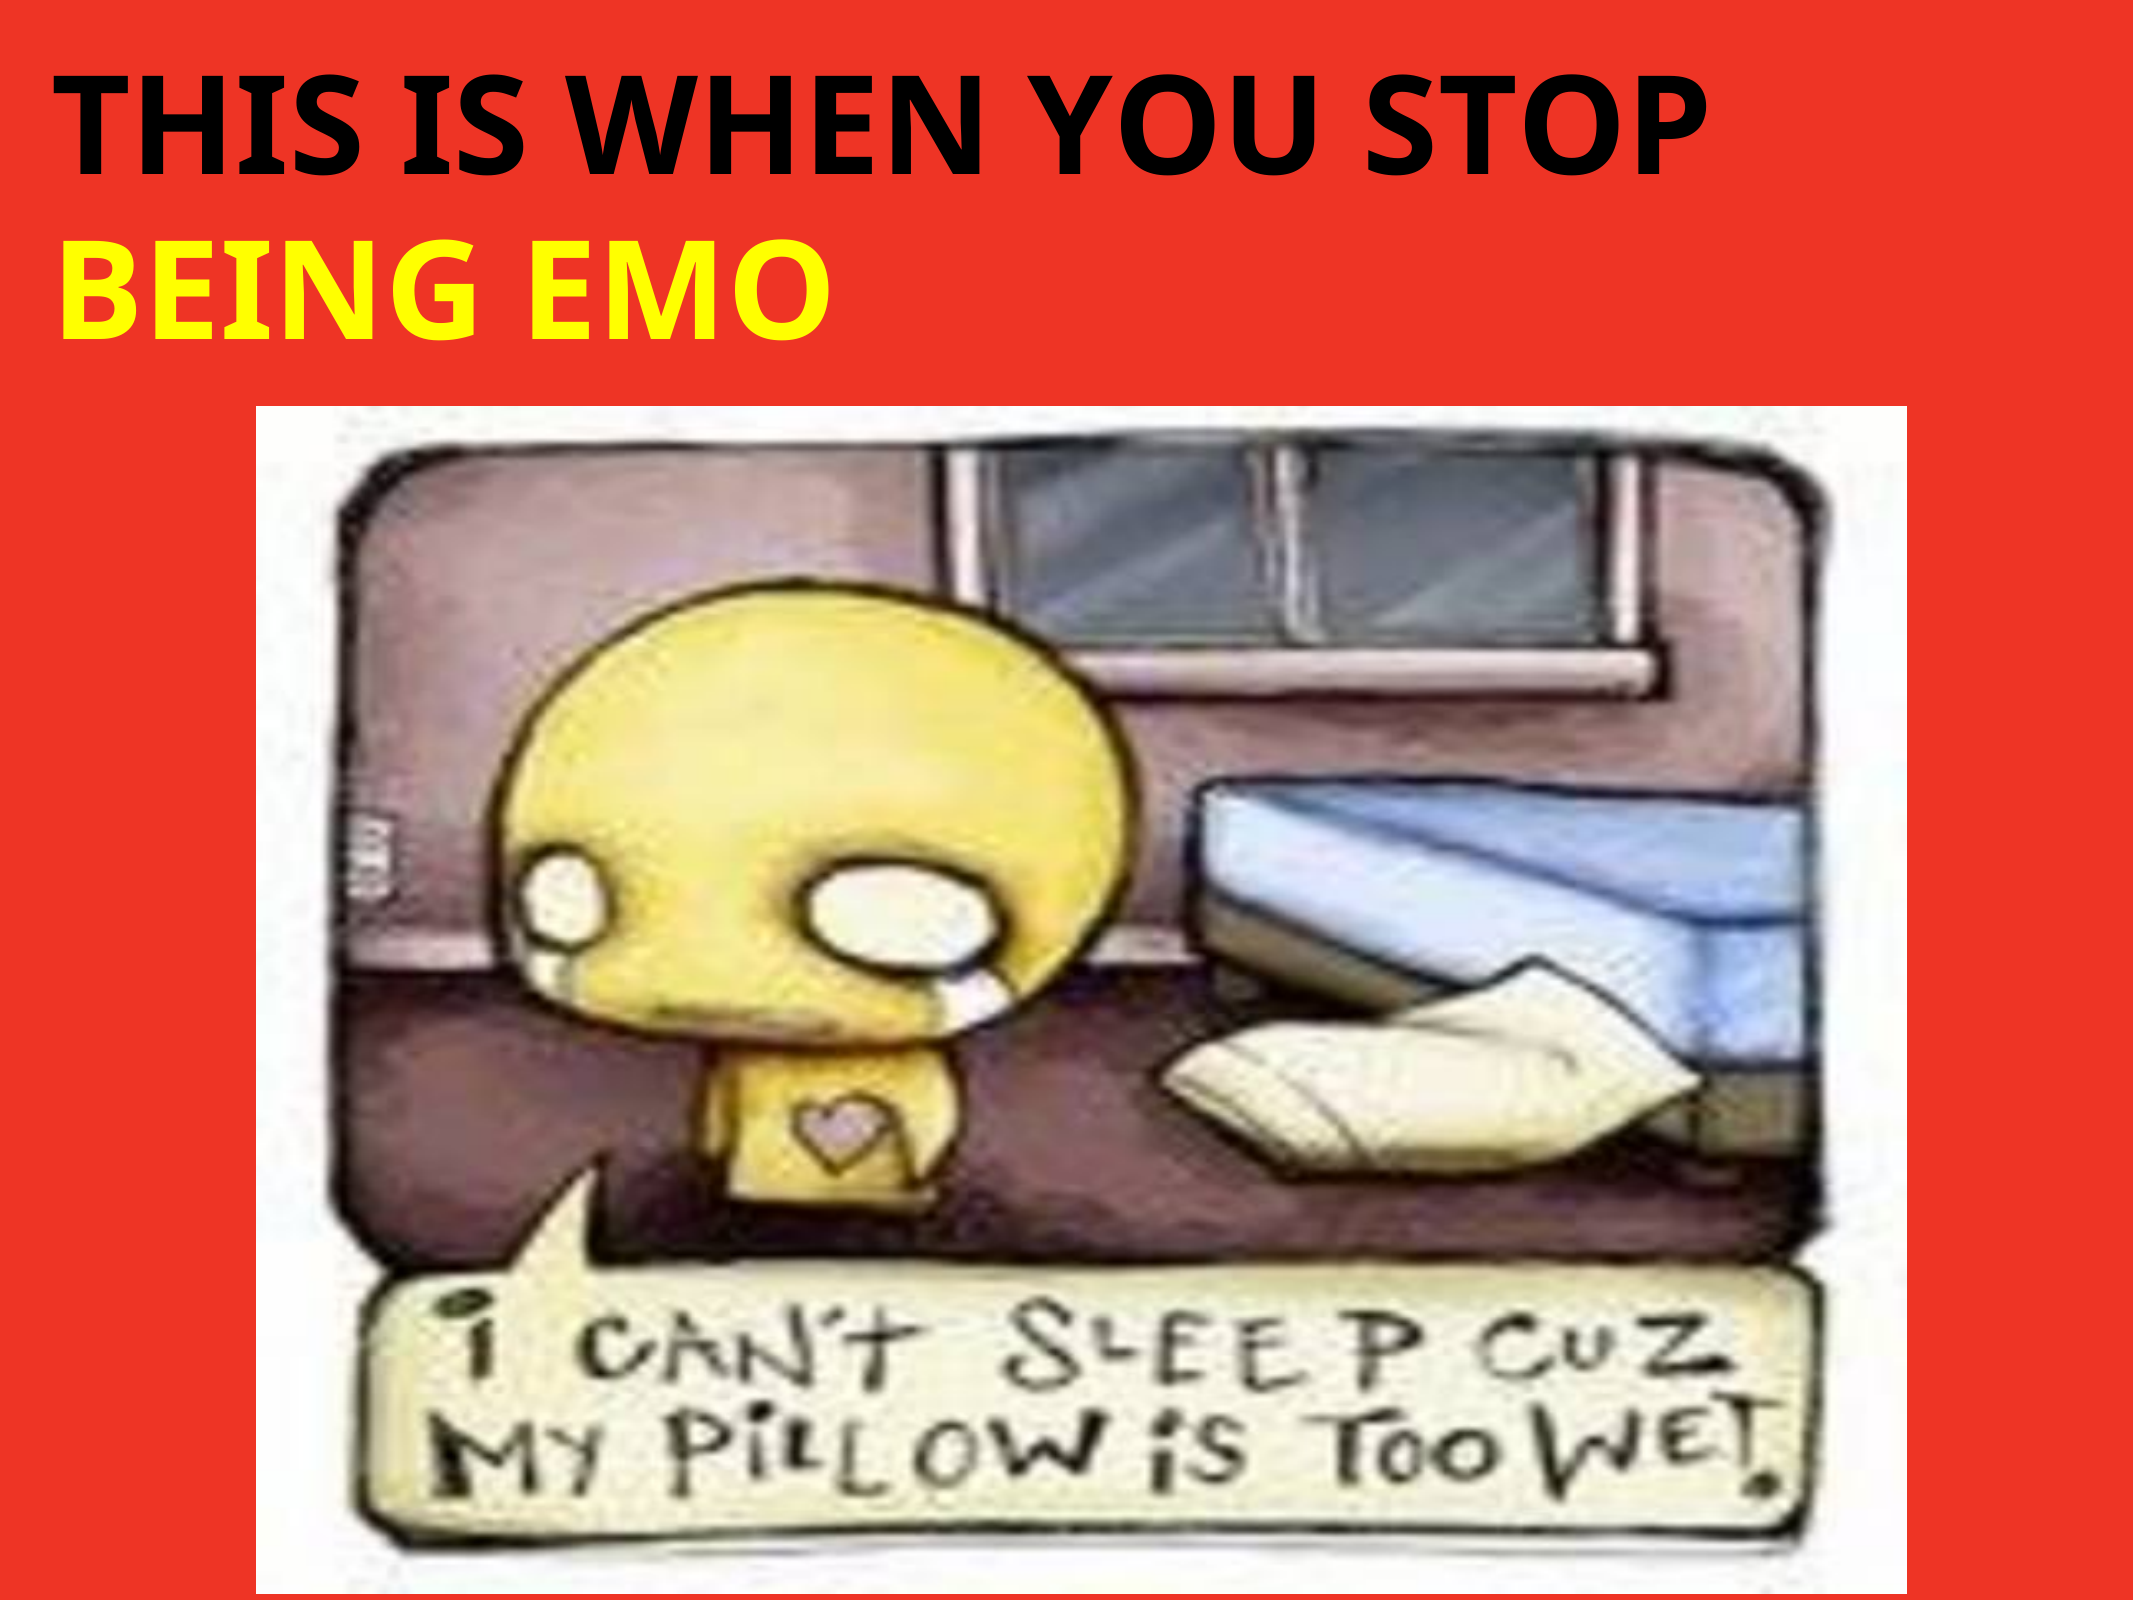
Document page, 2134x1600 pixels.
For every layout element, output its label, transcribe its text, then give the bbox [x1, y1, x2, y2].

text_box THIS IS WHEN YOU STOP BEING EMO [41, 37, 2134, 483]
picture [256, 406, 1907, 1594]
